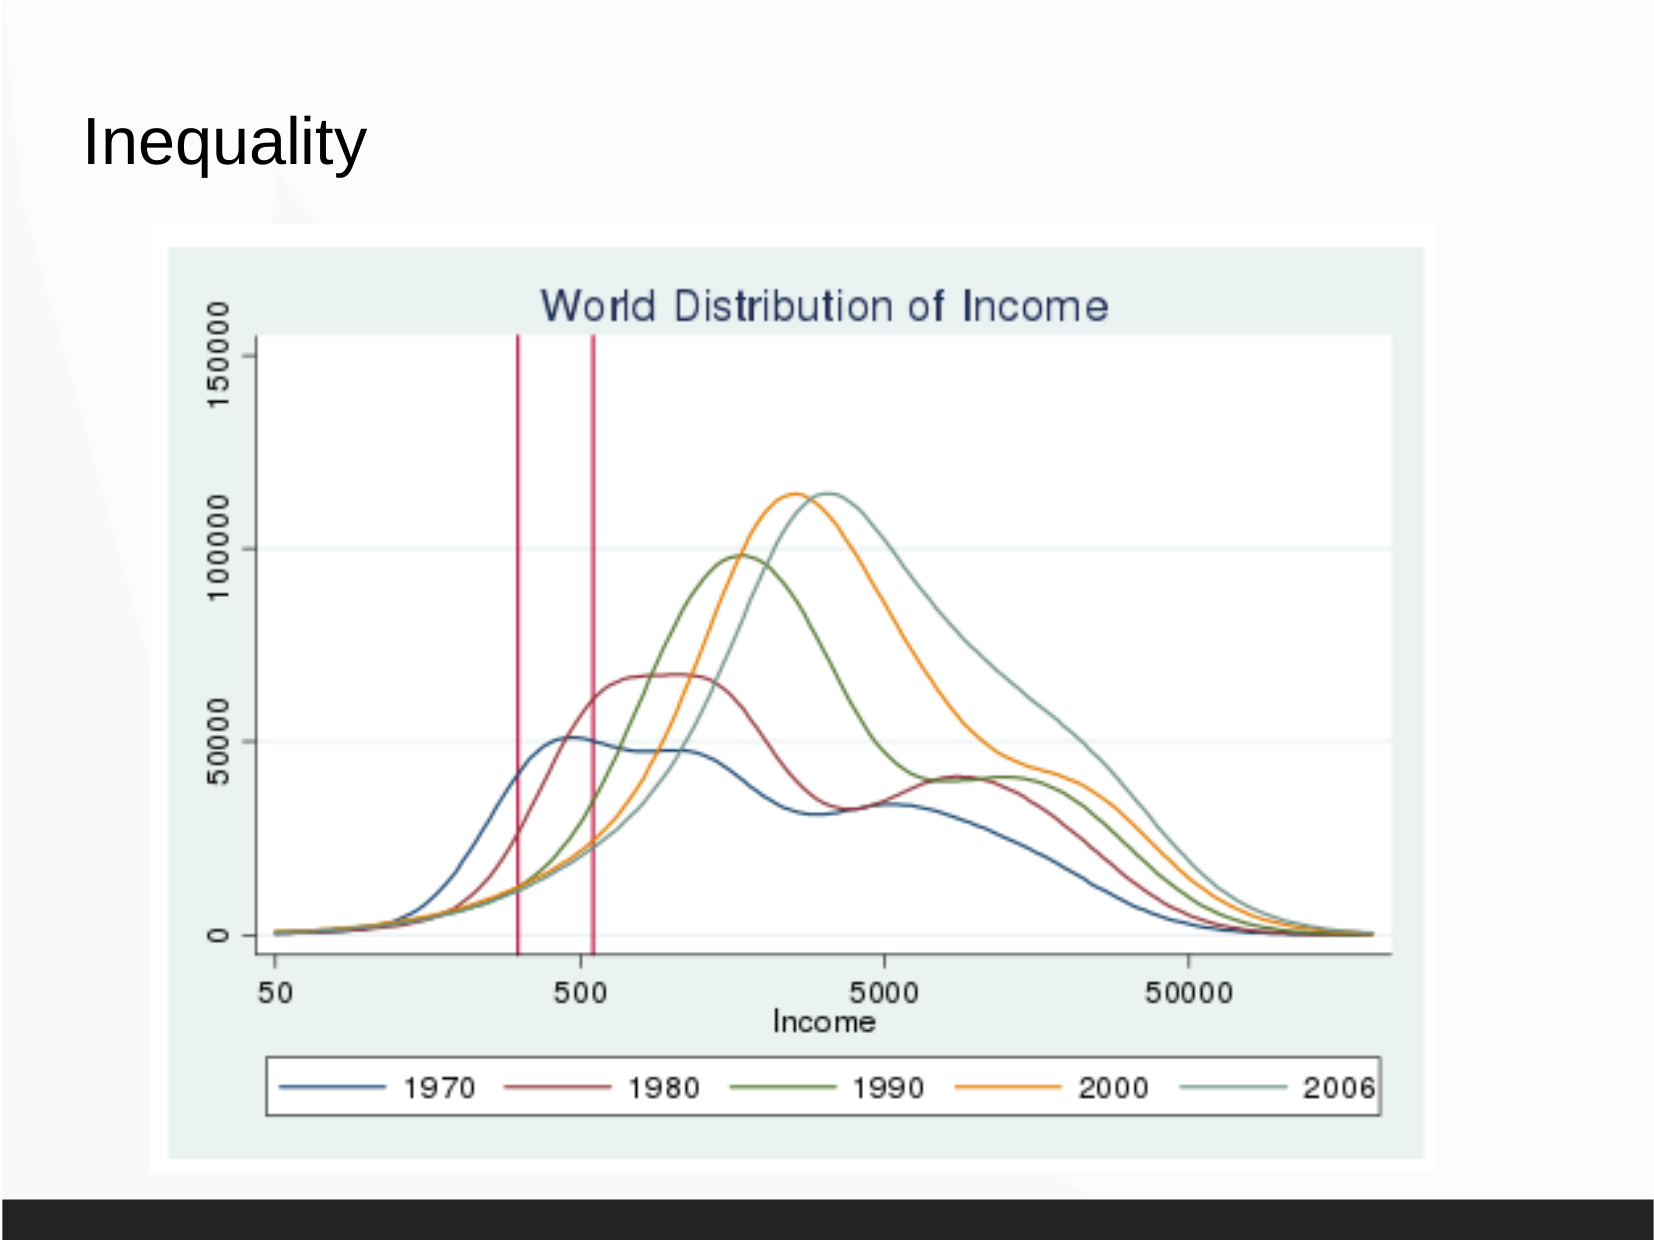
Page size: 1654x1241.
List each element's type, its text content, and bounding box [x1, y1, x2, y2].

title Inequality [82, 45, 1571, 238]
picture [2, 0, 1654, 1241]
